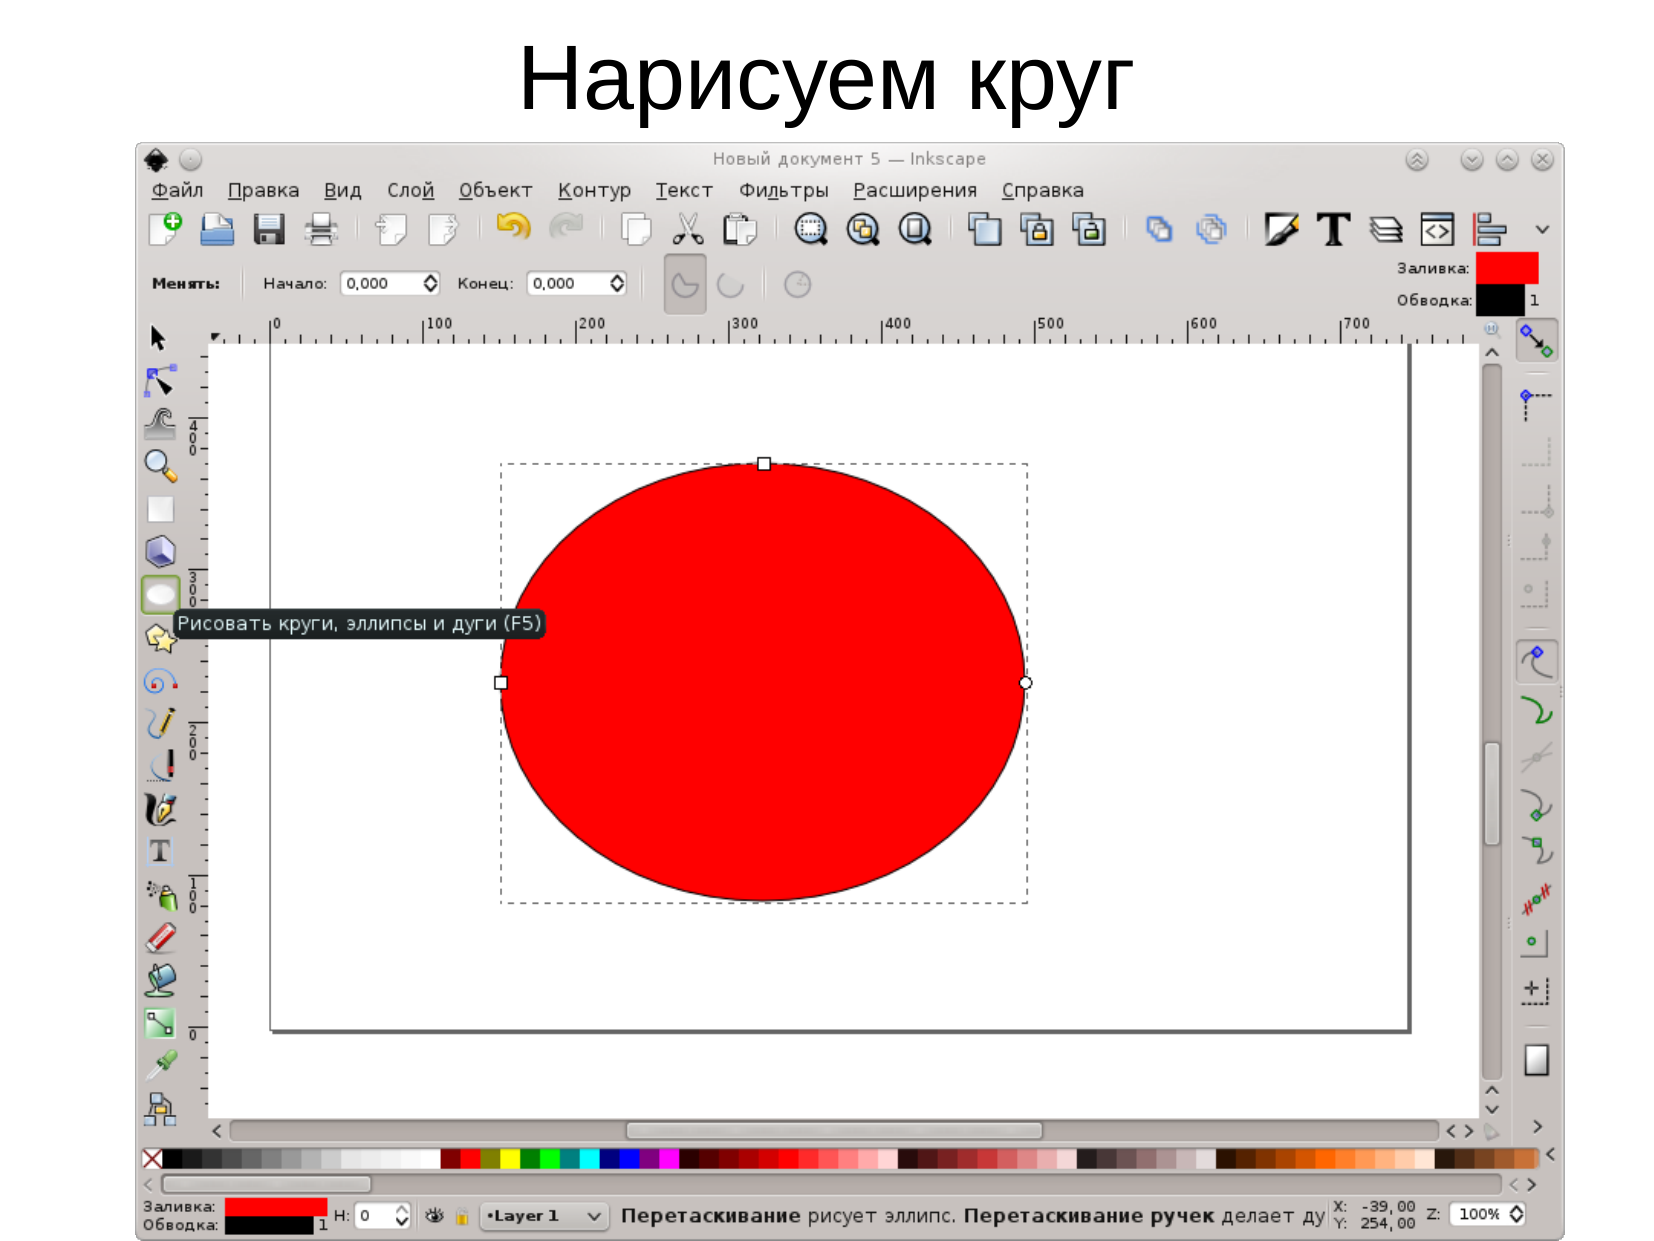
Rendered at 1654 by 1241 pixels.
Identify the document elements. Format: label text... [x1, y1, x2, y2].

title Нарисуем круг [82, 26, 1571, 130]
picture [135, 142, 1565, 1241]
